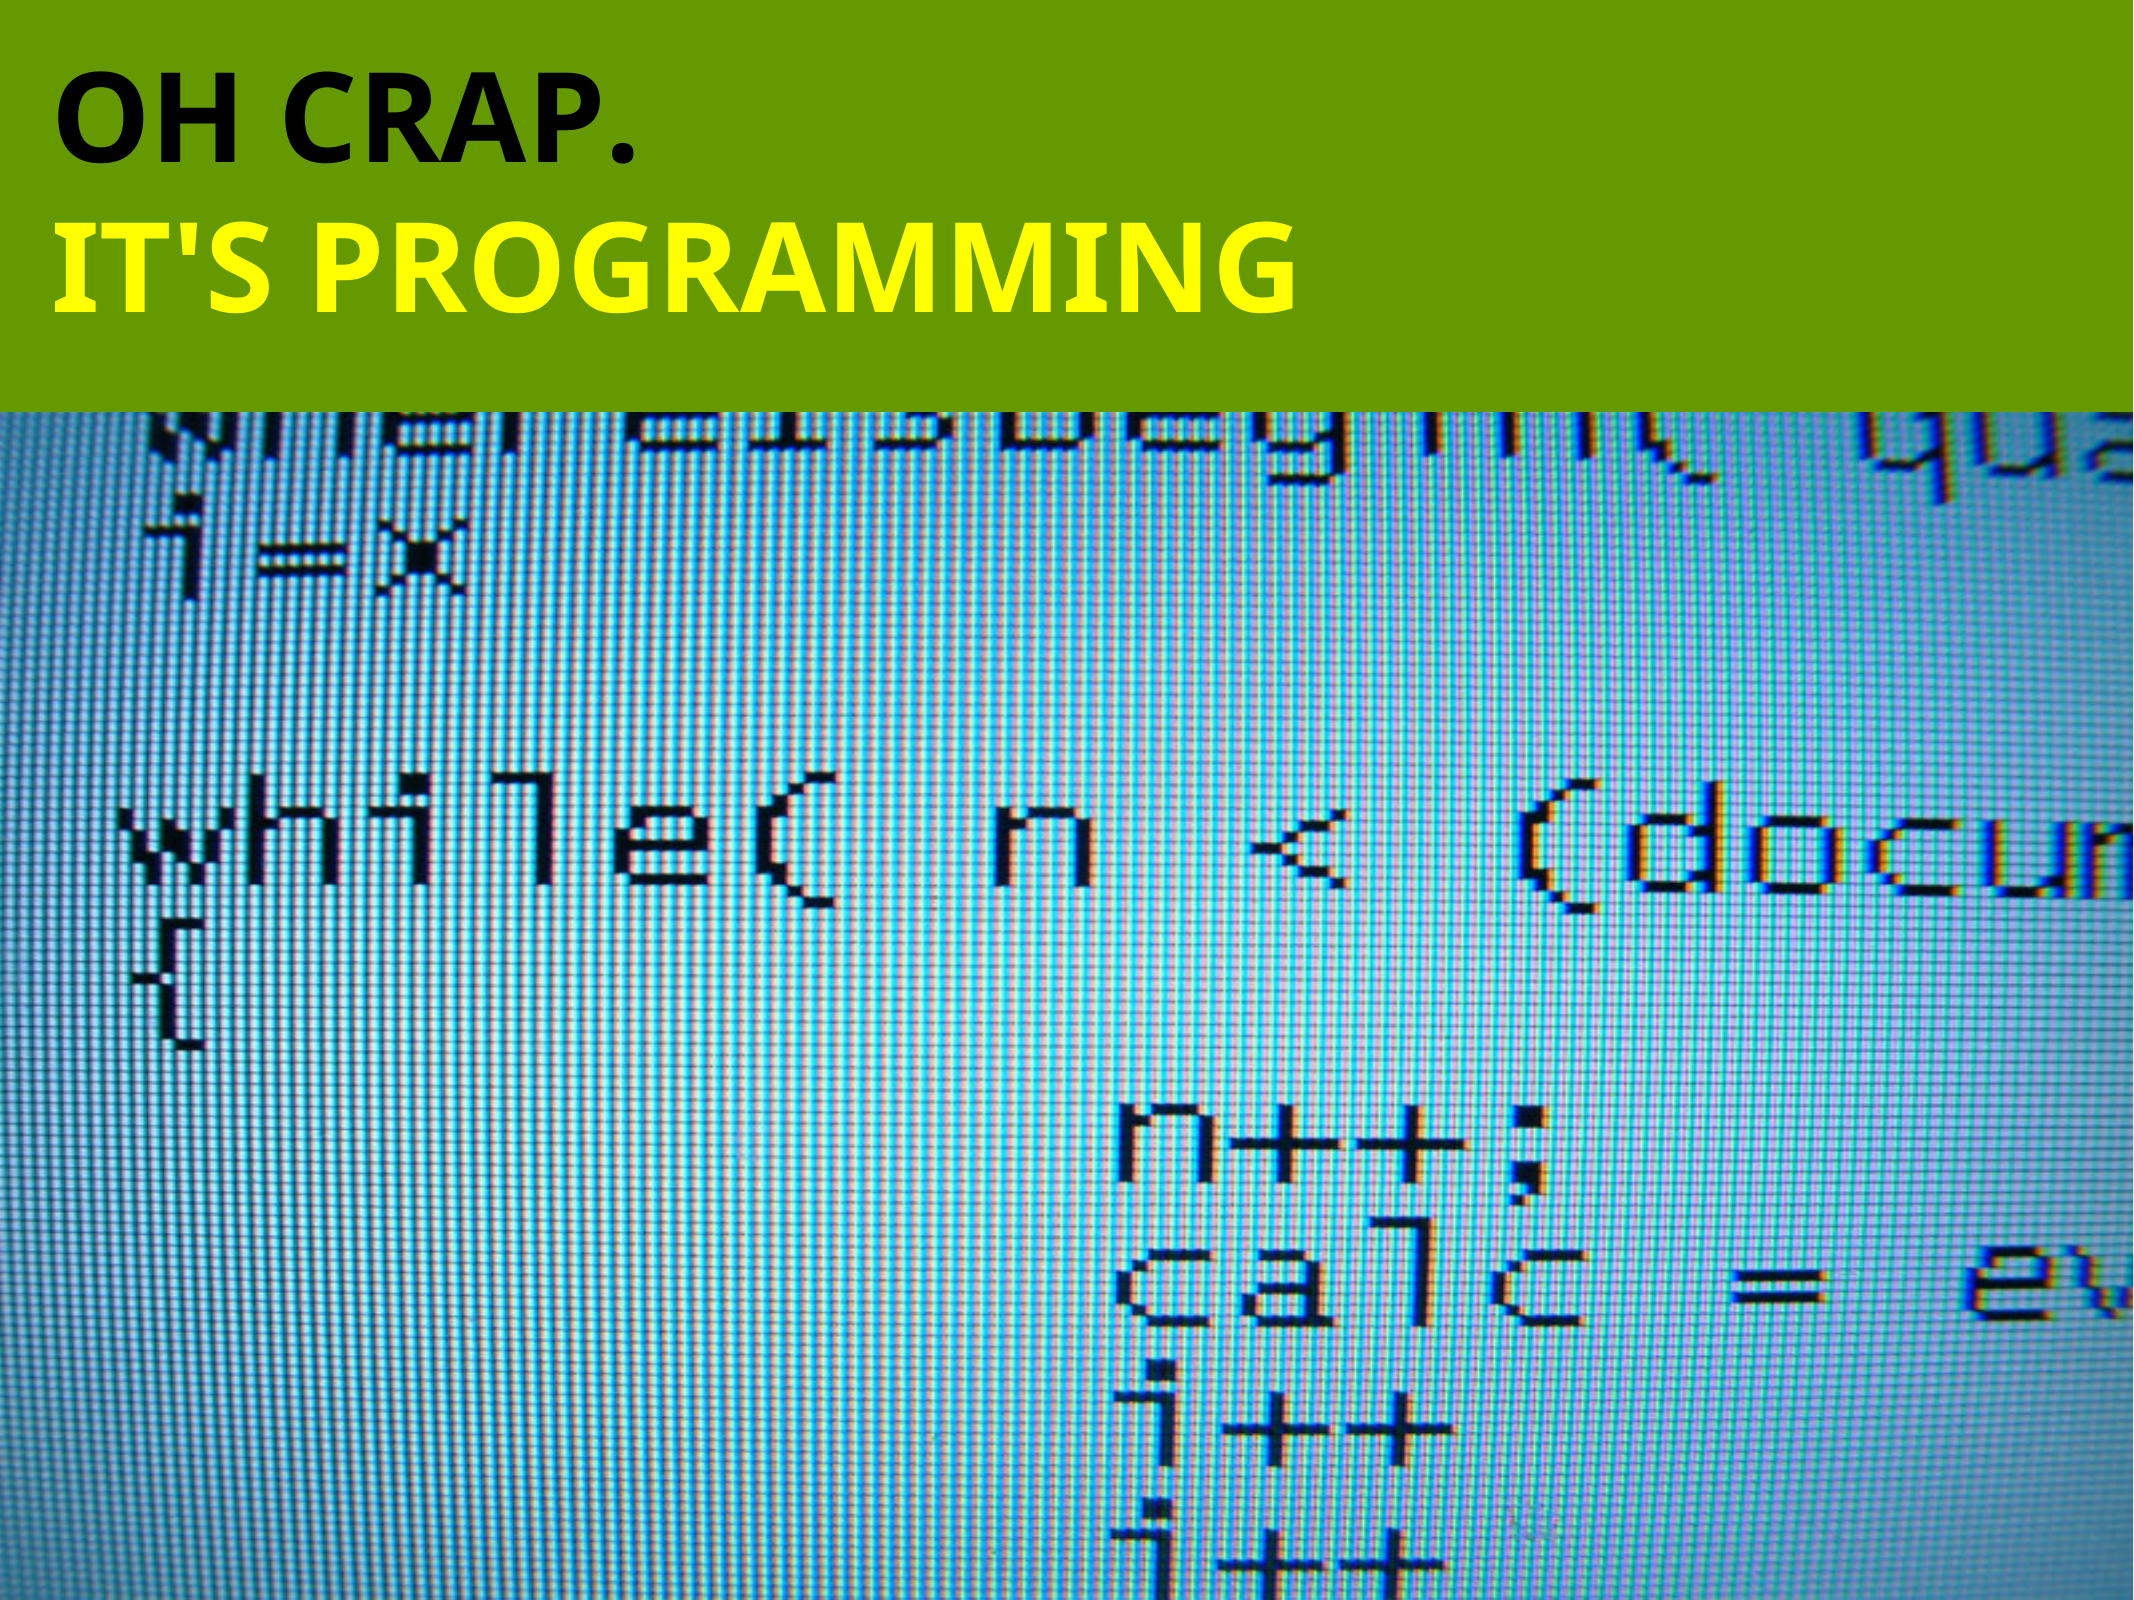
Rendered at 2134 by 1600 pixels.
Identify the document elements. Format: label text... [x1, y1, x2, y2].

text_box OH CRAP. IT'S PROGRAMMING [41, 37, 2063, 412]
picture [0, 412, 2134, 1600]
